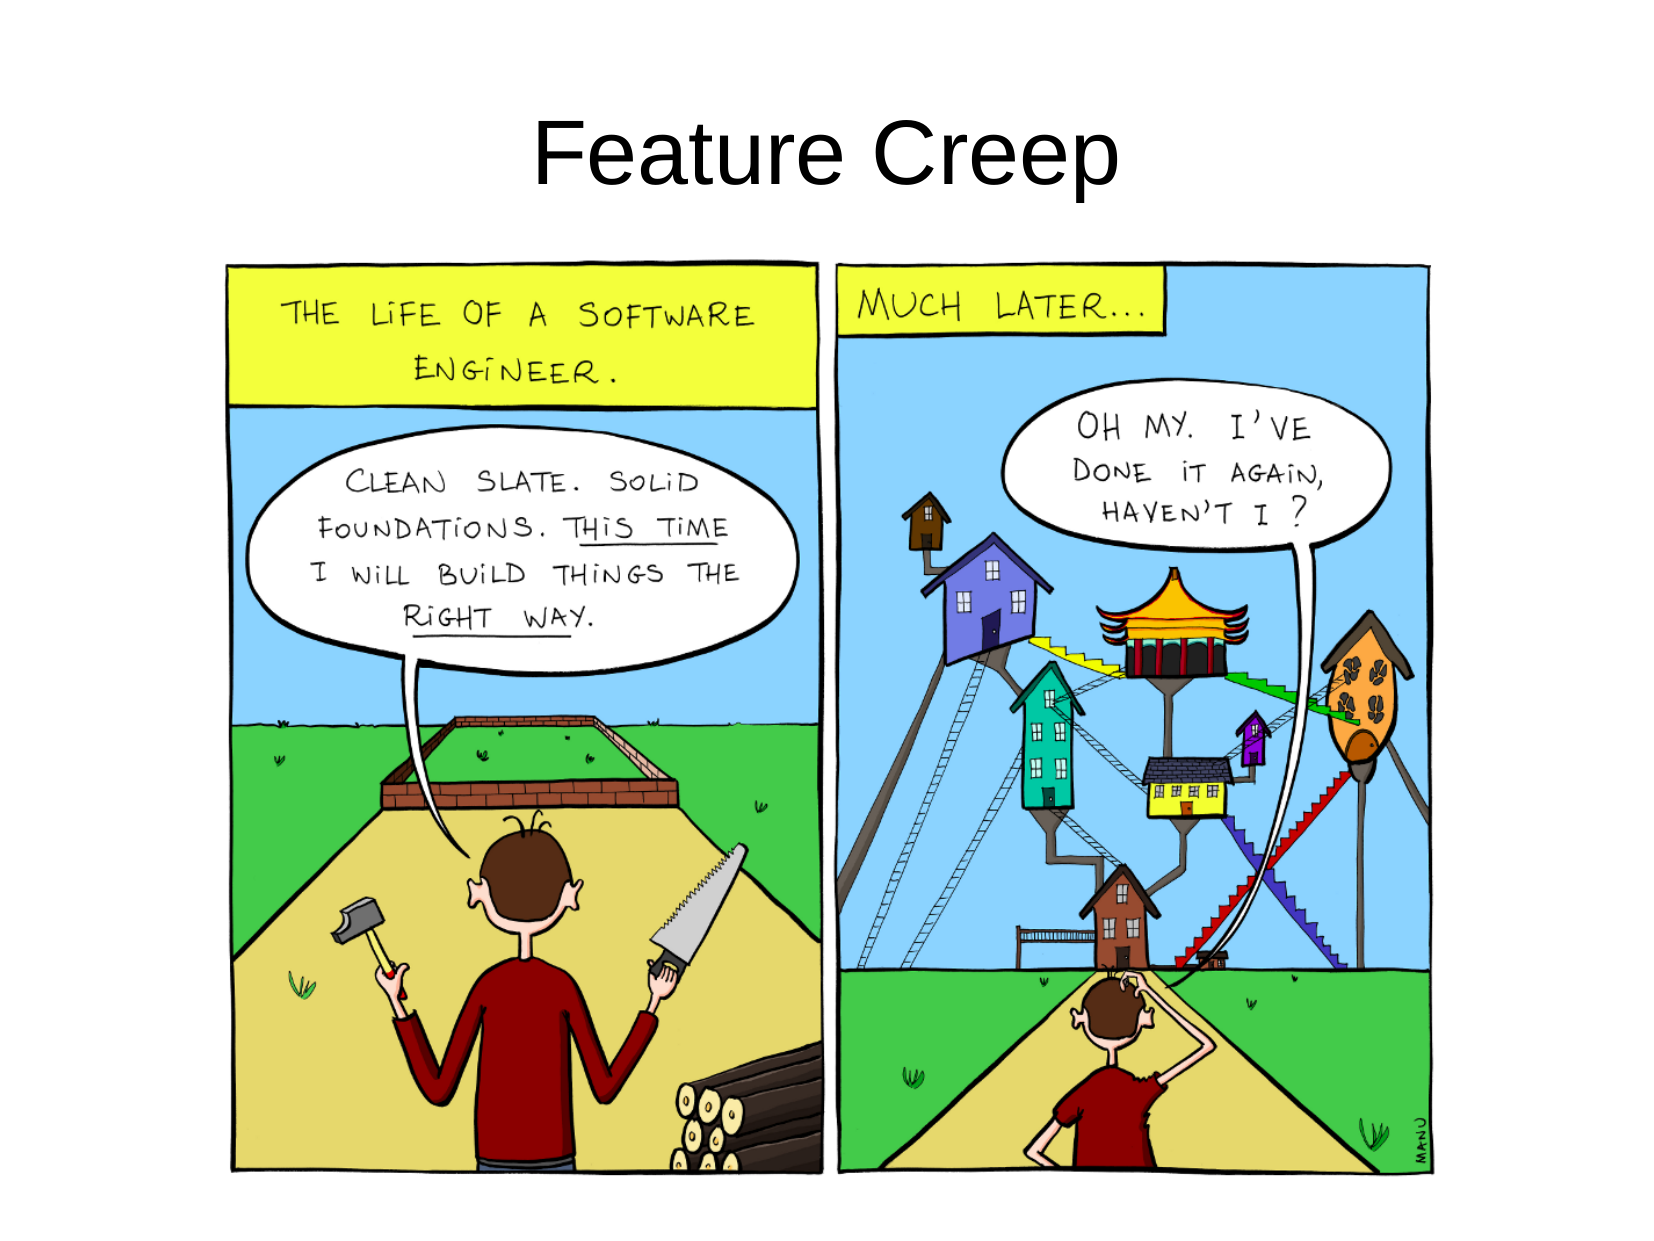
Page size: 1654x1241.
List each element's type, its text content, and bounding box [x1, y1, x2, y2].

title Feature Creep [82, 49, 1571, 257]
picture [222, 256, 1438, 1181]
